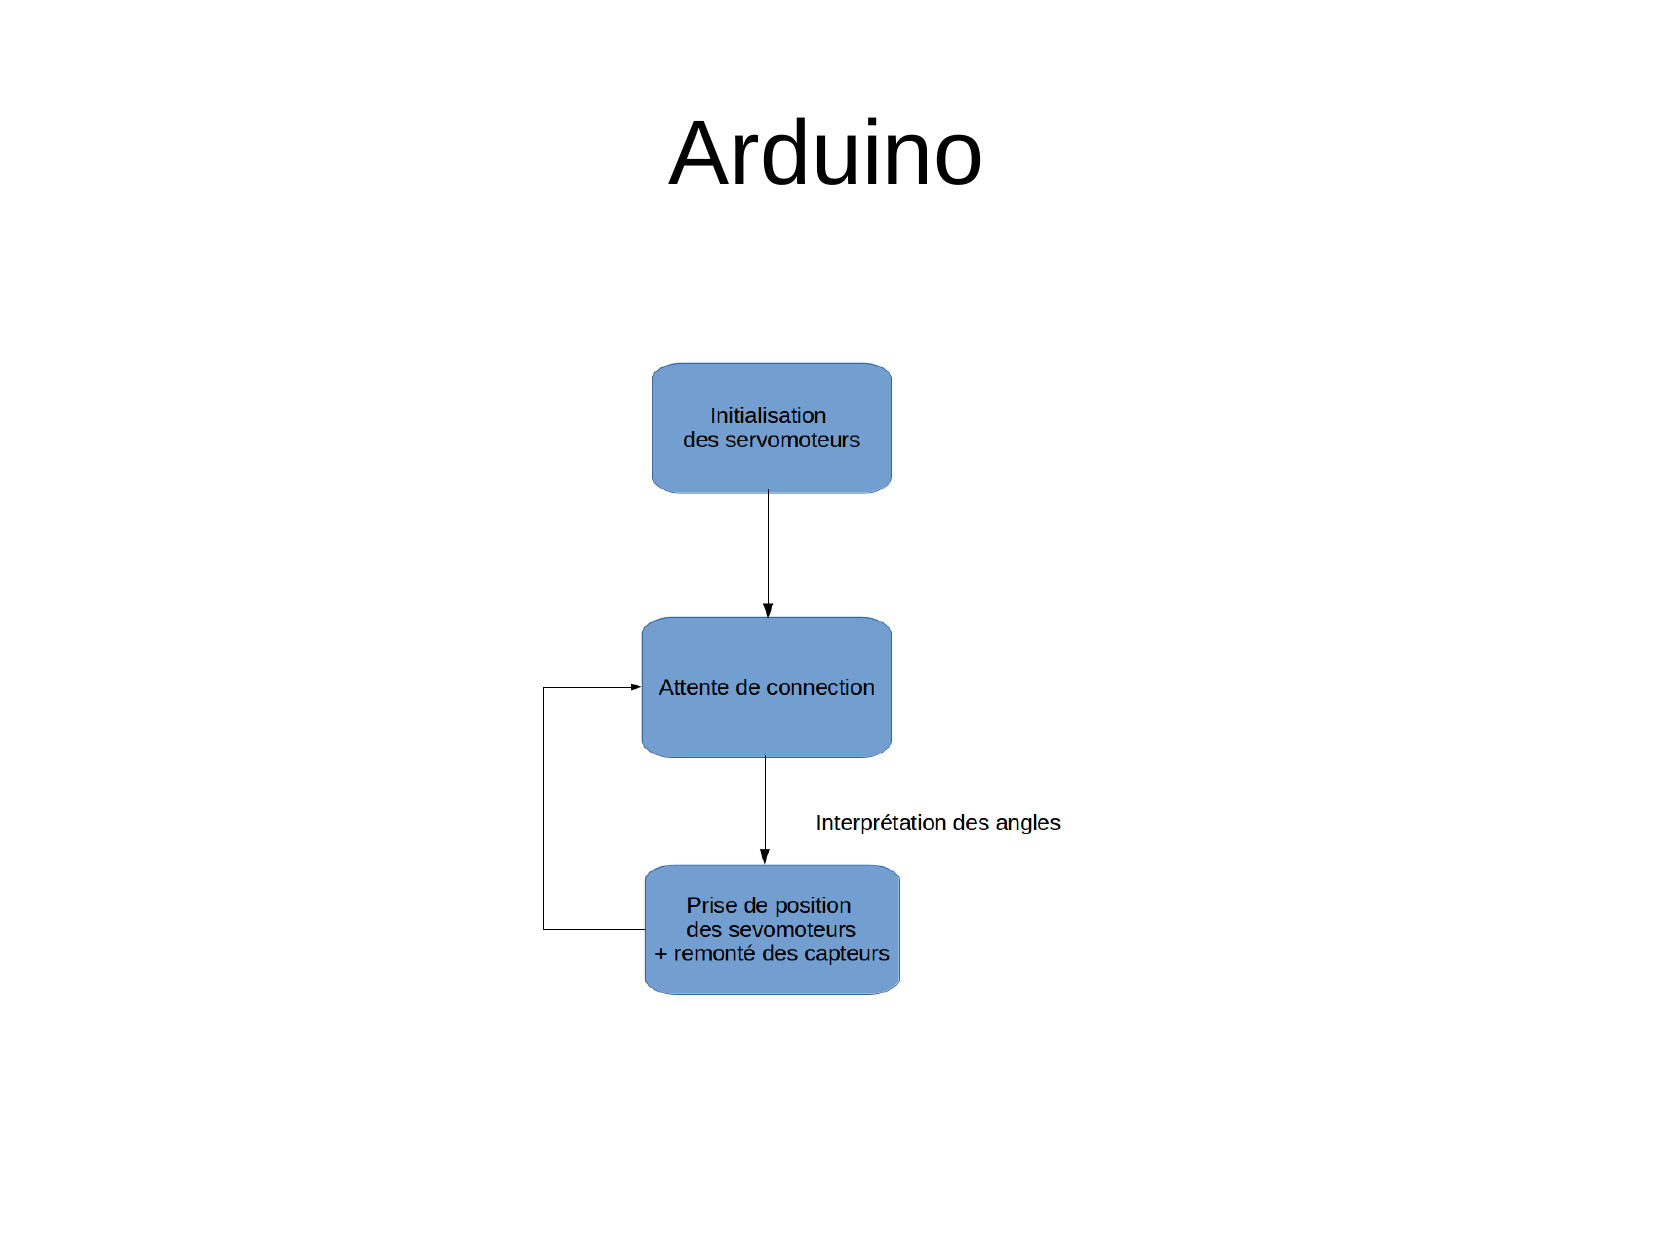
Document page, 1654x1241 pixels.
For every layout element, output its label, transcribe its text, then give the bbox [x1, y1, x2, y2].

title Arduino [82, 49, 1571, 257]
picture [472, 260, 1141, 1205]
